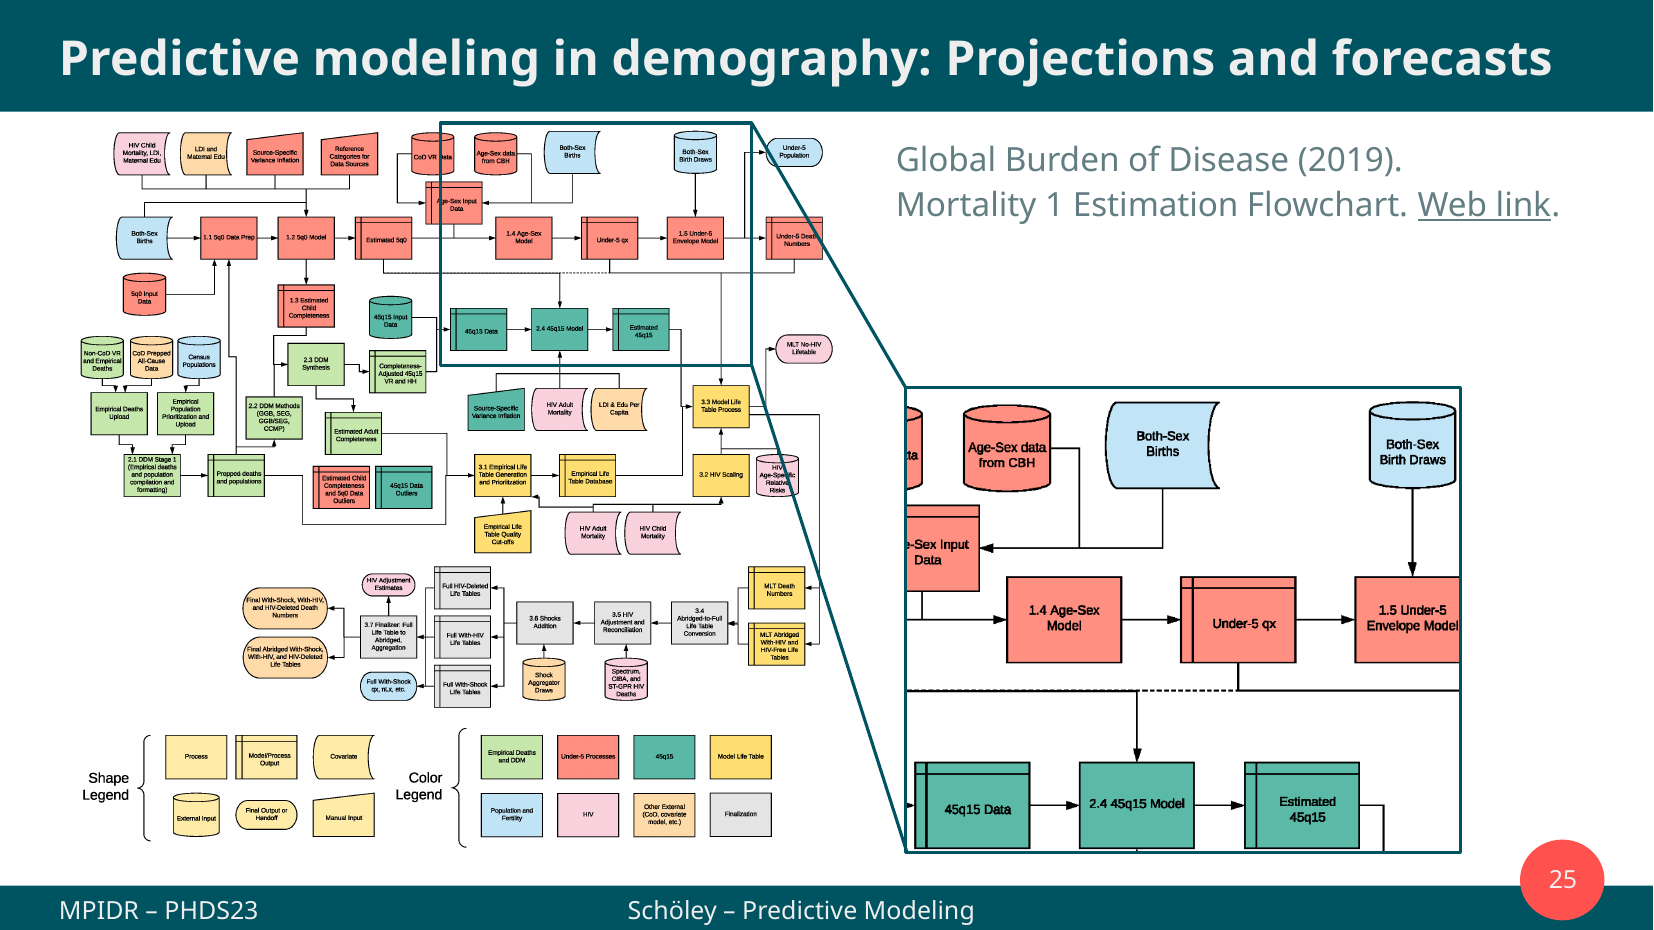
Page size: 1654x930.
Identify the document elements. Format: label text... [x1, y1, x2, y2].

picture [442, 125, 750, 364]
picture [753, 131, 846, 652]
picture [60, 117, 846, 862]
title Predictive modeling in demography: Projections and forecasts [58, 0, 1594, 117]
text_box Global Burden of Disease (2019). Mortality 1 Estimation Flowchart. Web link. [880, 128, 1653, 221]
picture [906, 389, 1460, 852]
